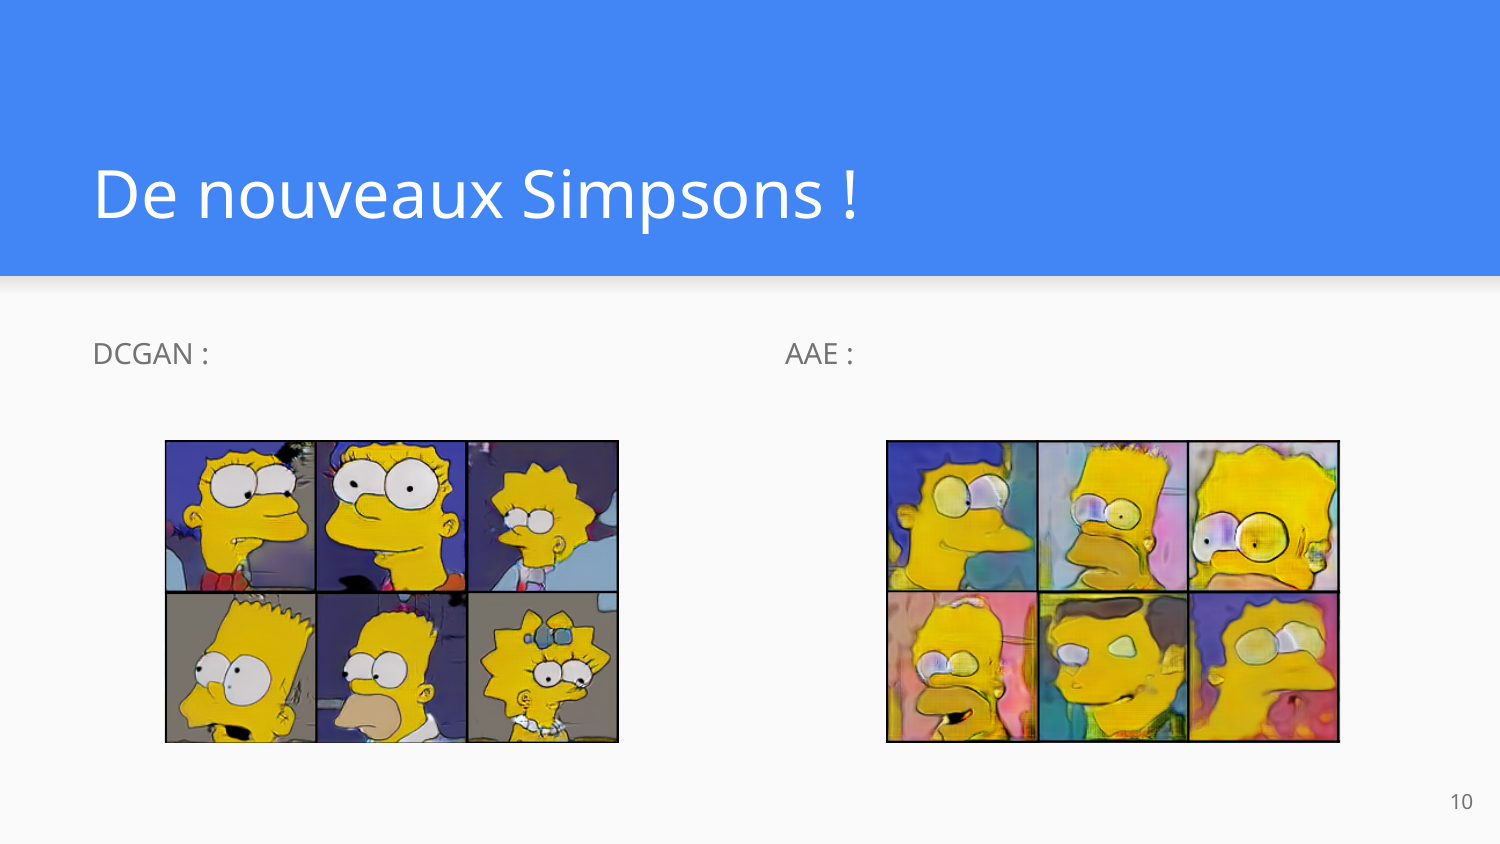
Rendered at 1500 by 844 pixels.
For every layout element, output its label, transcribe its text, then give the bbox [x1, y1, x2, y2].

picture [164, 440, 619, 743]
list DCGAN : [77, 314, 734, 760]
title De nouveaux Simpsons ! [77, 121, 1427, 248]
list AAE : [770, 314, 1427, 760]
picture [886, 440, 1341, 743]
slide_number <number> [1398, 770, 1489, 835]
